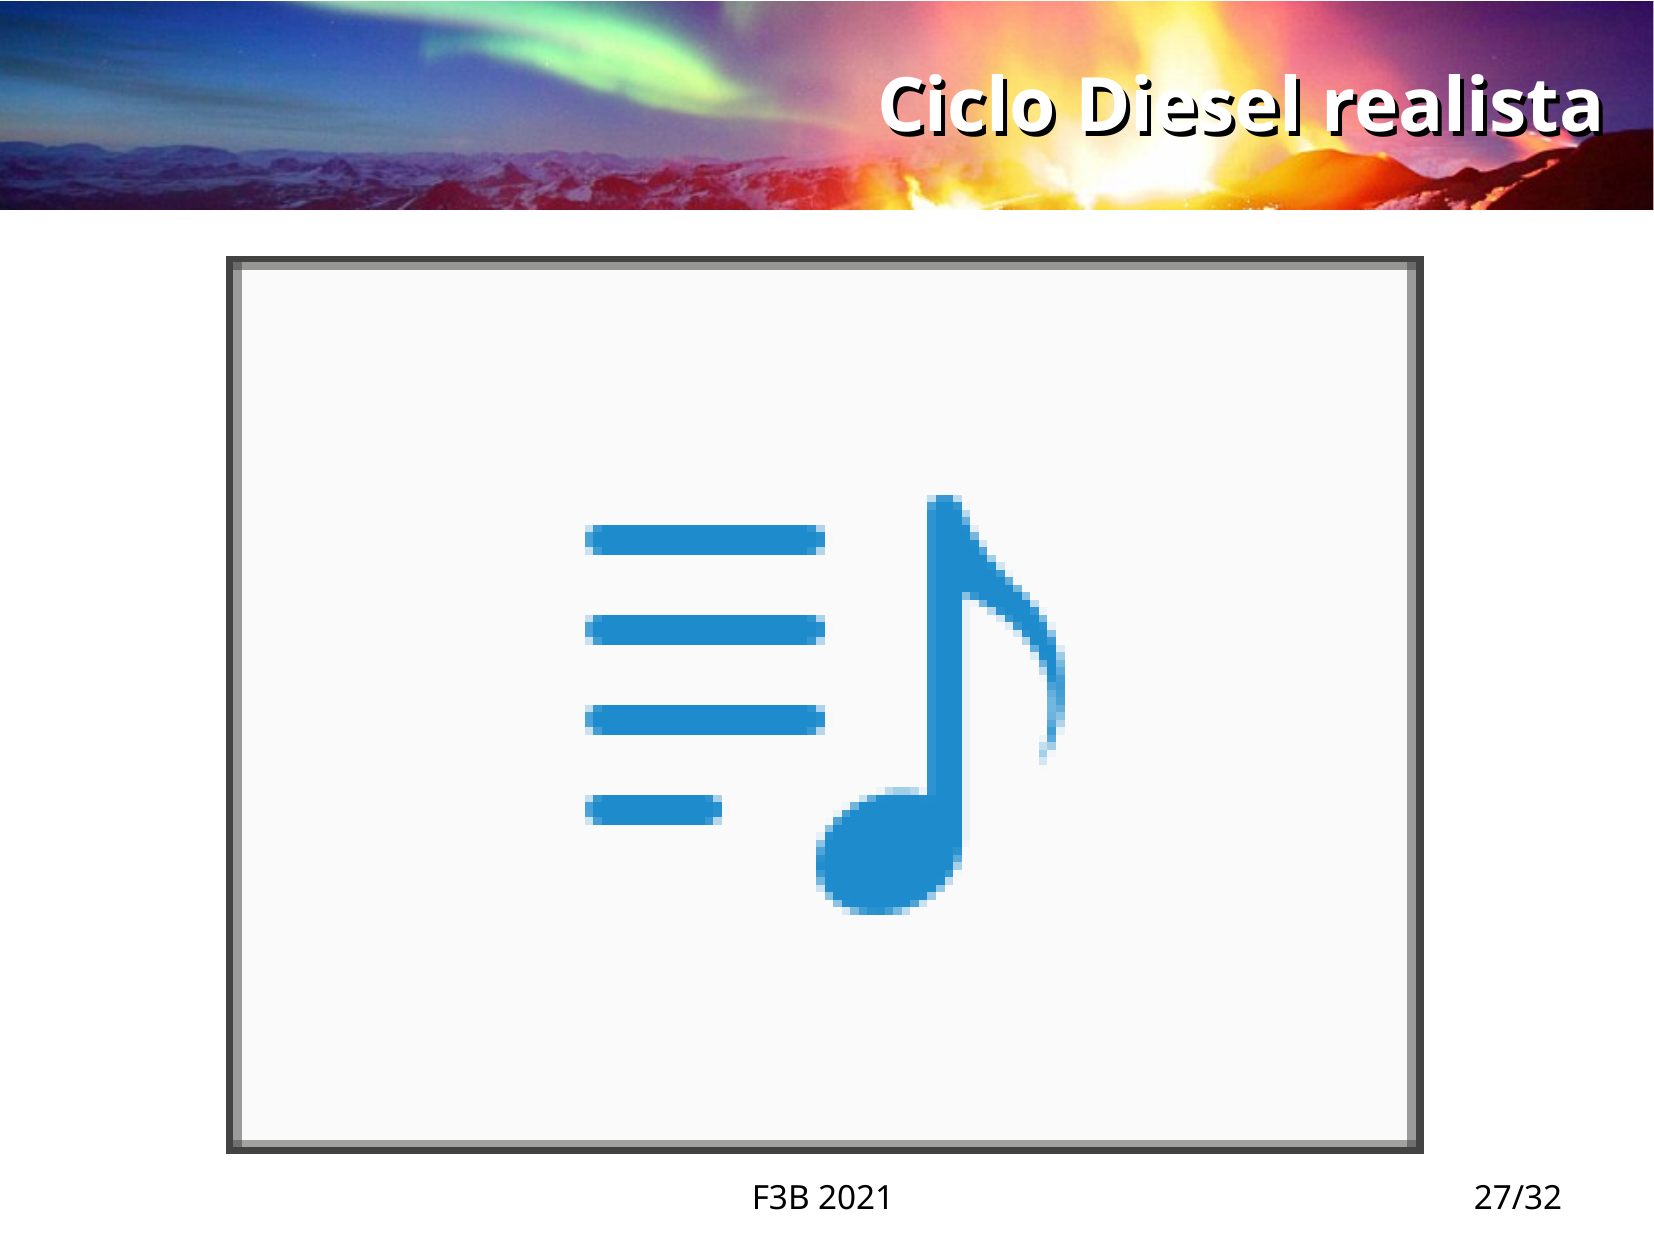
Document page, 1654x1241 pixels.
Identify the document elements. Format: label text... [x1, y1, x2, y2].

picture [0, 1, 1654, 210]
title Ciclo Diesel realista [45, 15, 1606, 191]
text_box [225, 255, 1425, 1156]
